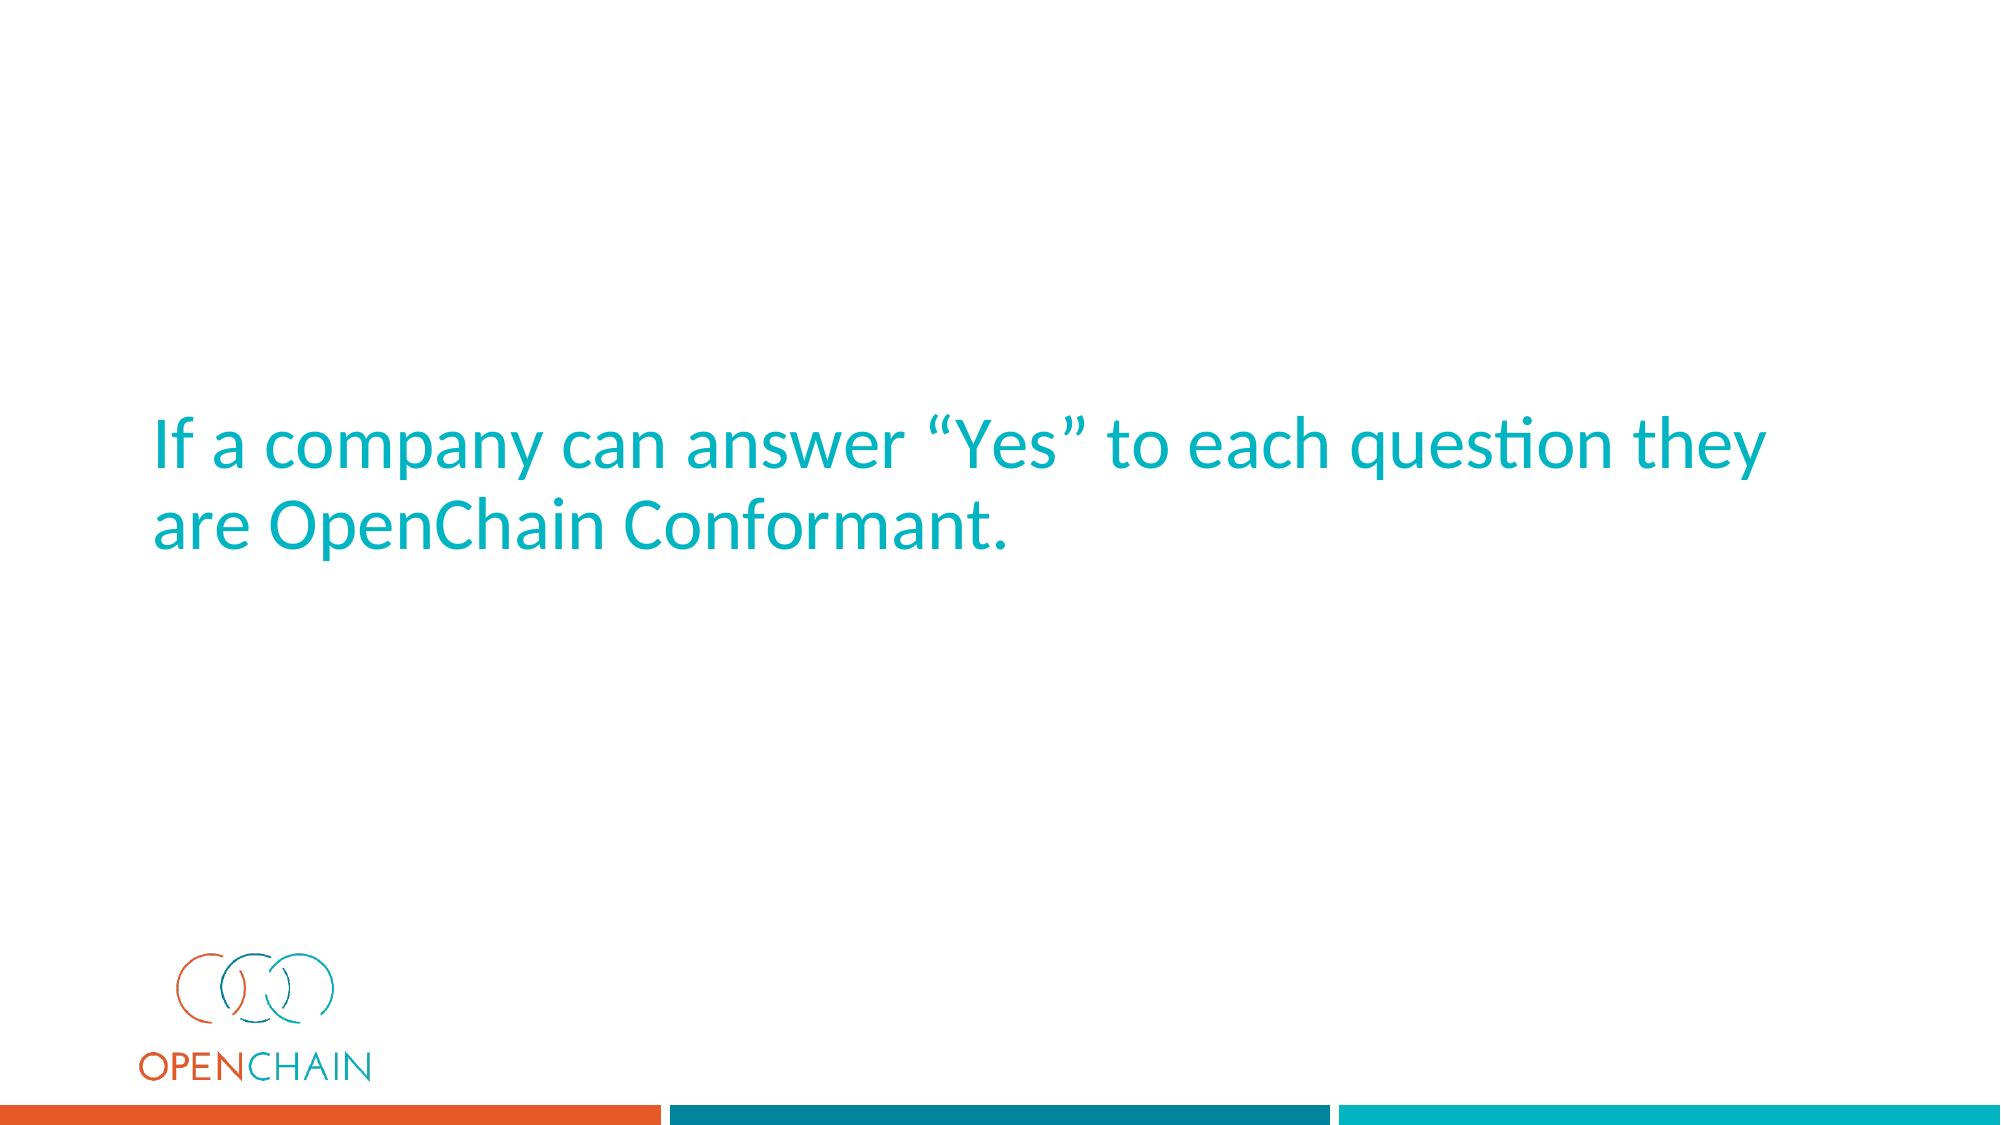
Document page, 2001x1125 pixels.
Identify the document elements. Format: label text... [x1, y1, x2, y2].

title If a company can answer “Yes” to each question they are OpenChain Conformant. [137, 376, 1863, 594]
